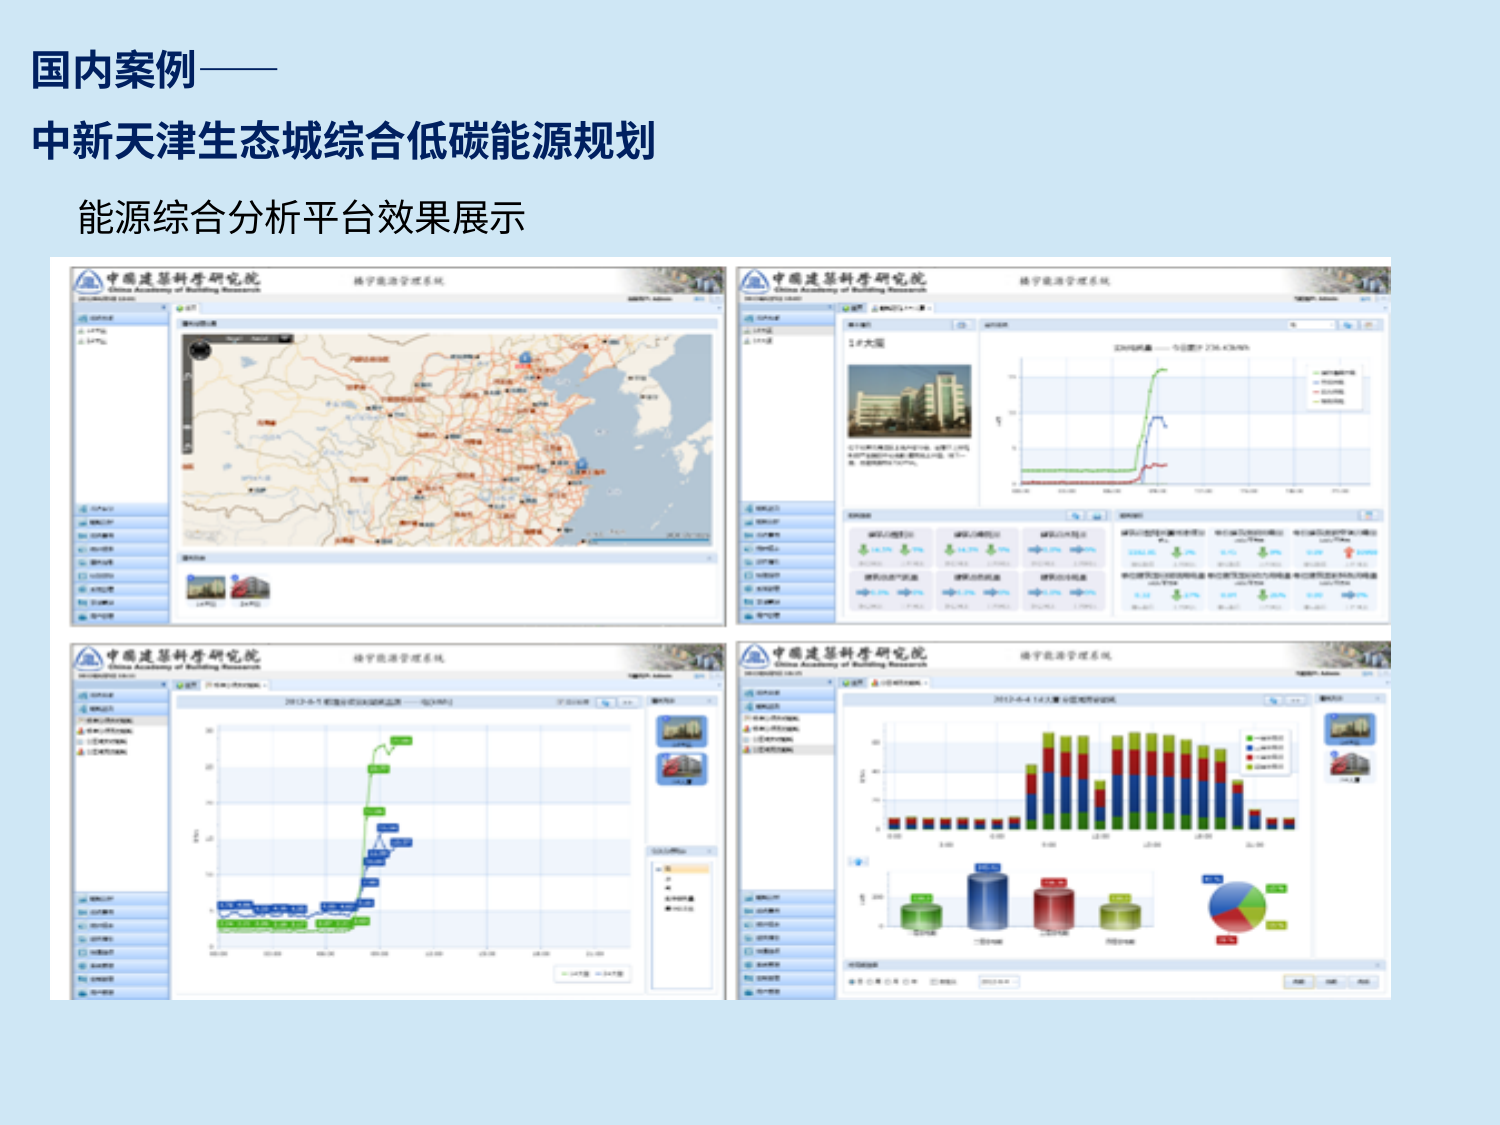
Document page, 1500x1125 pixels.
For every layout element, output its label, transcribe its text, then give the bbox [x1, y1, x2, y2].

text_box 能源综合分析平台效果展示 [62, 186, 543, 246]
text_box 国内案例—— 中新天津生态城综合低碳能源规划 [0, 23, 763, 172]
picture [50, 257, 1391, 1000]
